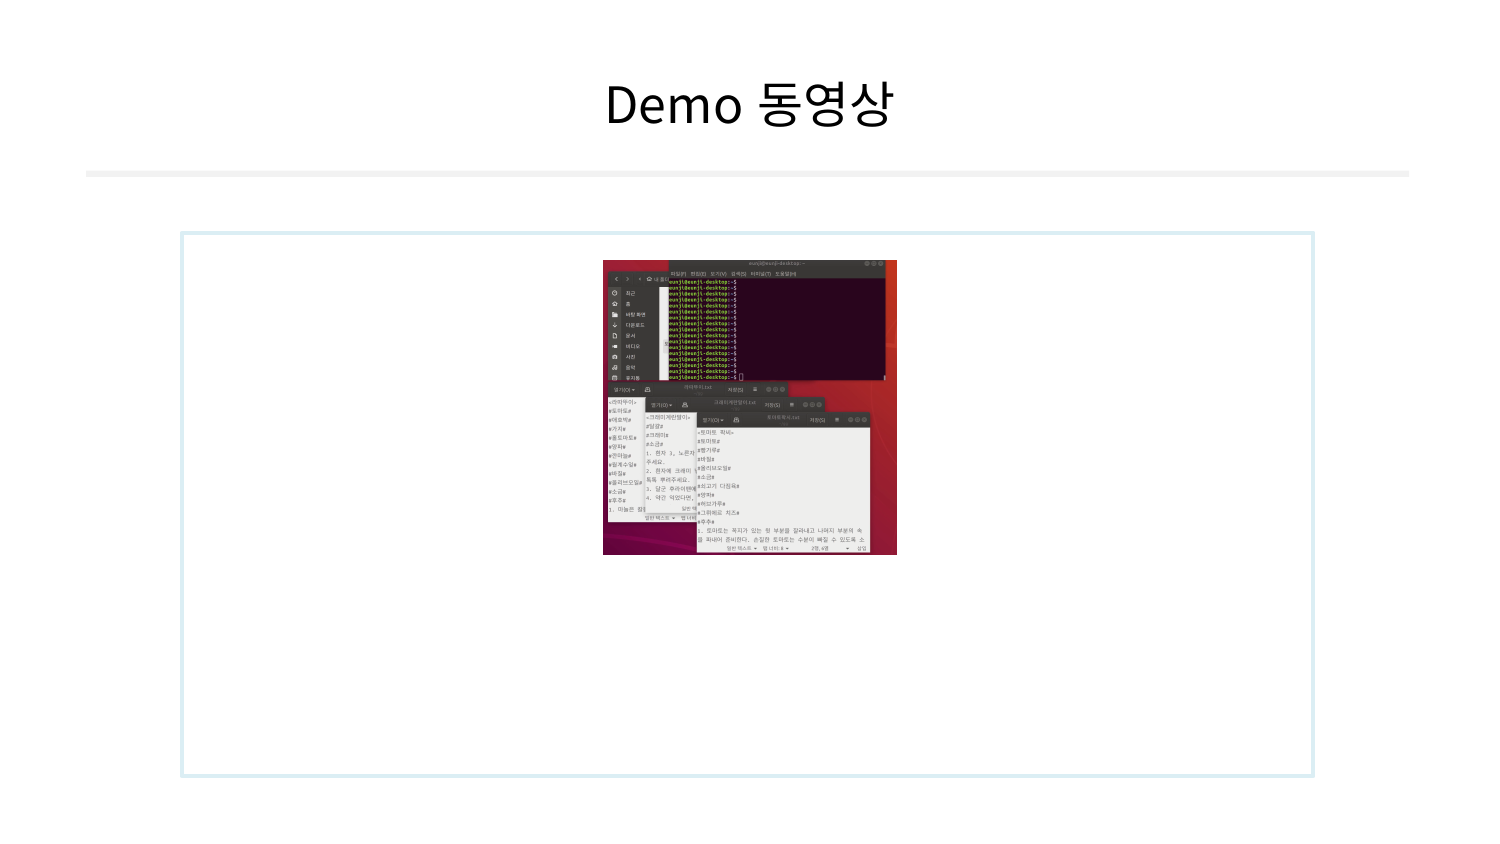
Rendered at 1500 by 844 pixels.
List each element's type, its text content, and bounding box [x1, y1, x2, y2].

title Demo 동영상 [75, 33, 1425, 174]
text_box [602, 259, 898, 556]
